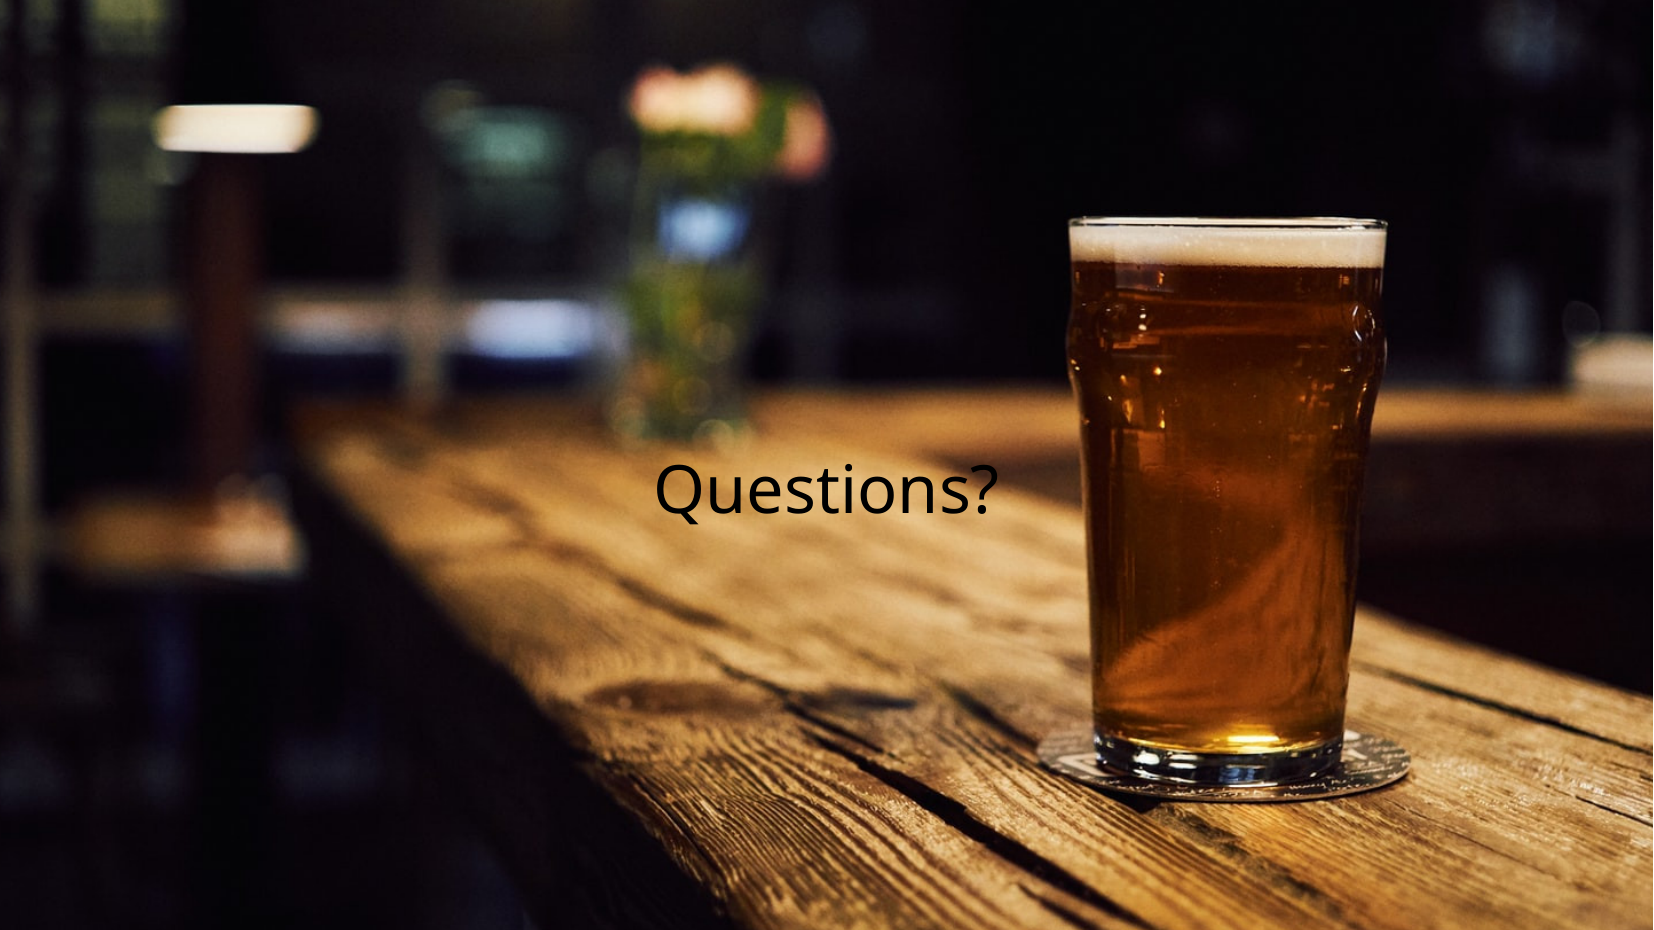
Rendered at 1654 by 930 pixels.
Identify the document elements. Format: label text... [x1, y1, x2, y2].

picture [0, 0, 1653, 930]
text_box Questions? [82, 217, 1571, 758]
